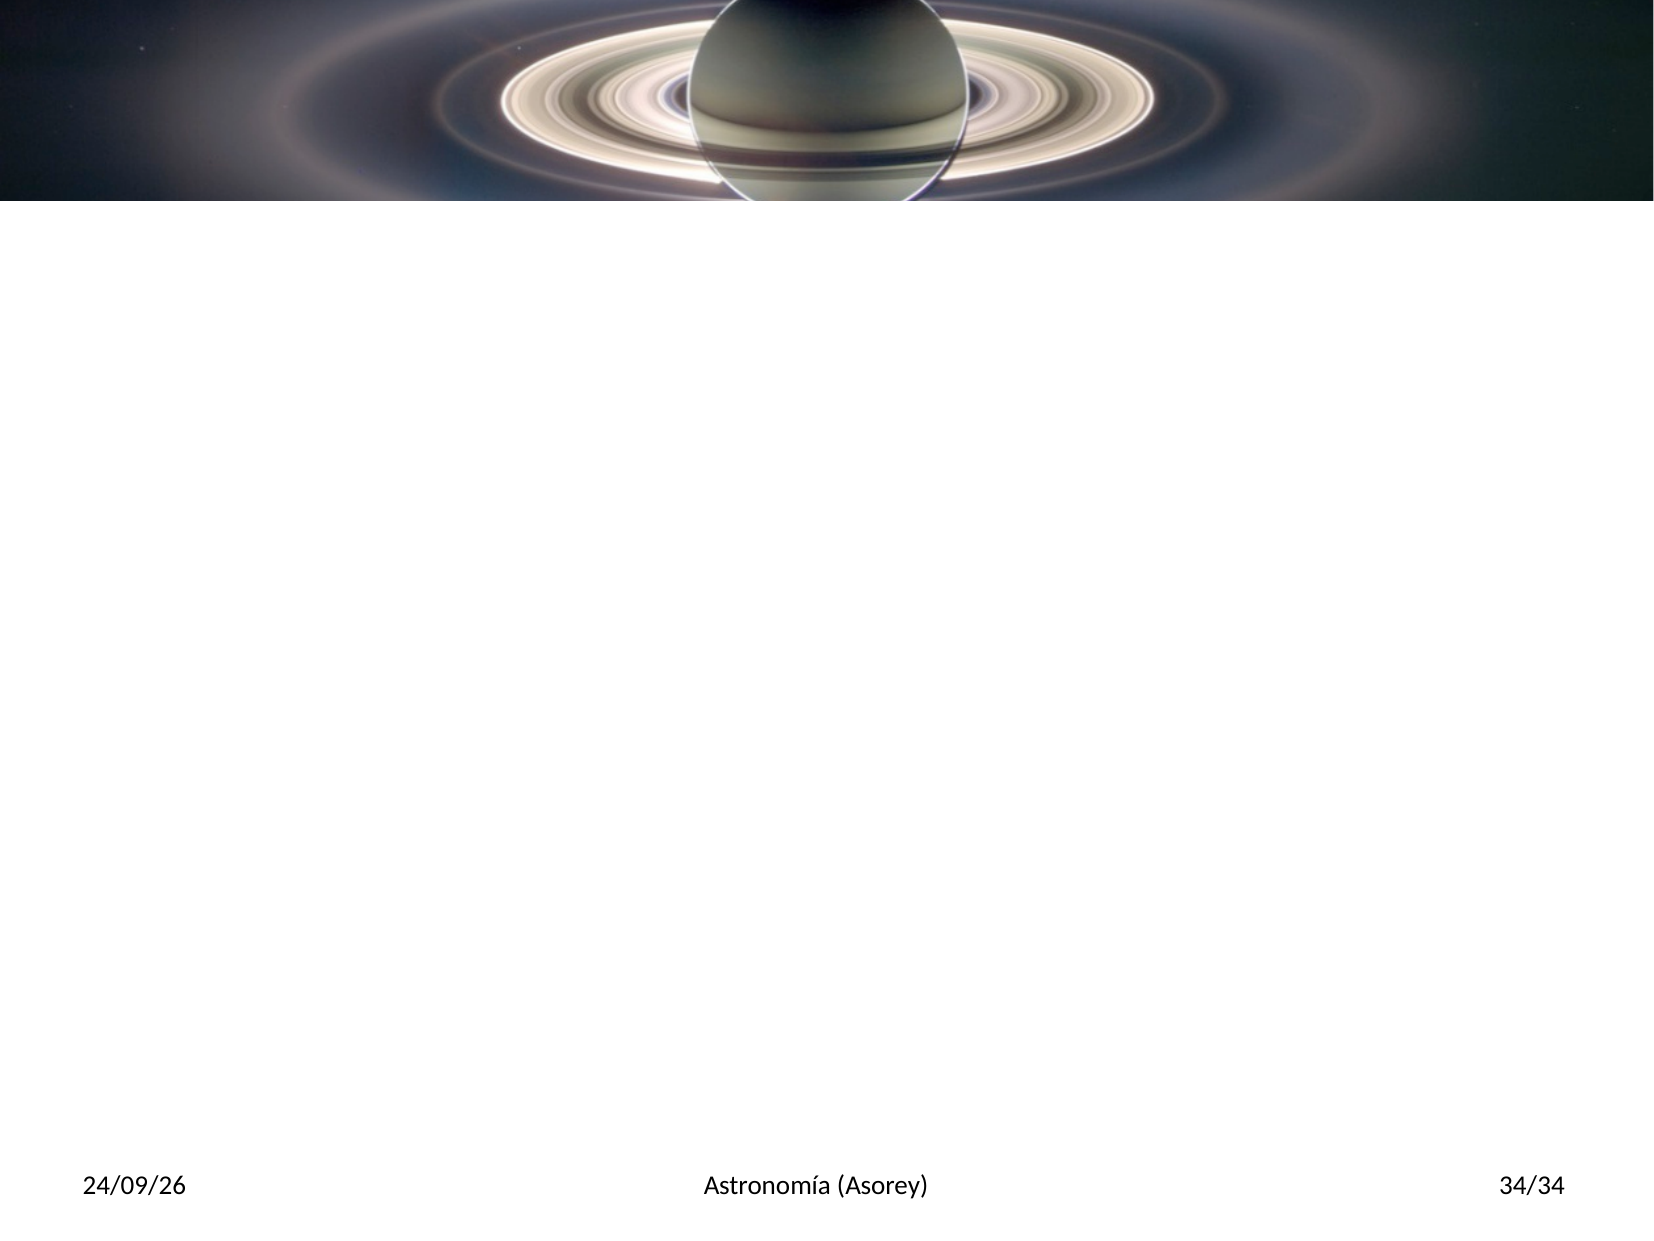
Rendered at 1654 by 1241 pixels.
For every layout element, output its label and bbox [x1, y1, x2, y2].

picture [0, 0, 1654, 201]
